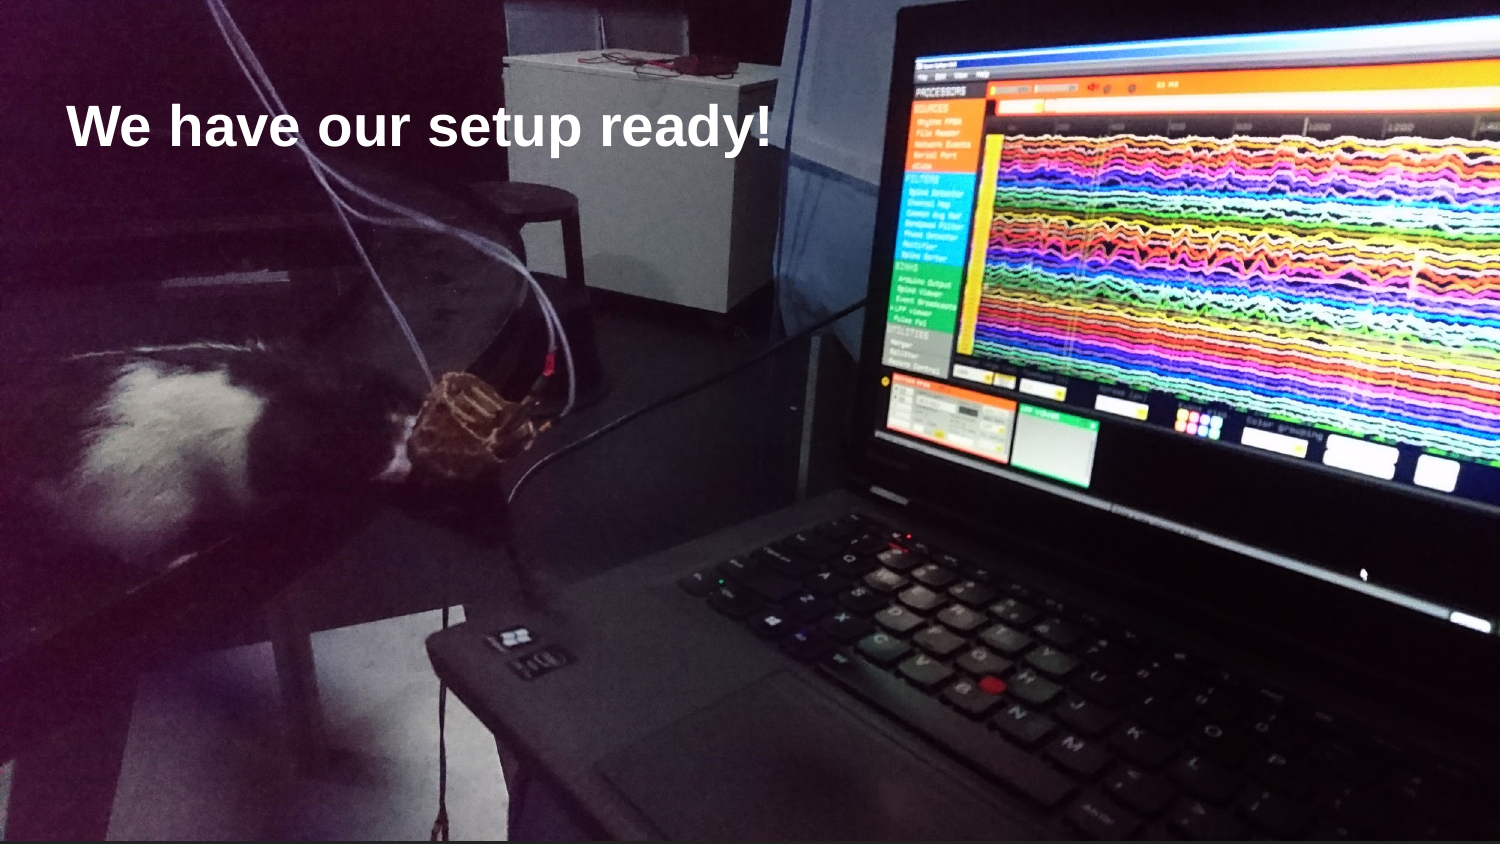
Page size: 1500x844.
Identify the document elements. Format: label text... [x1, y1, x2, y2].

picture [0, 0, 1500, 841]
title We have our setup ready! [51, 72, 1449, 167]
